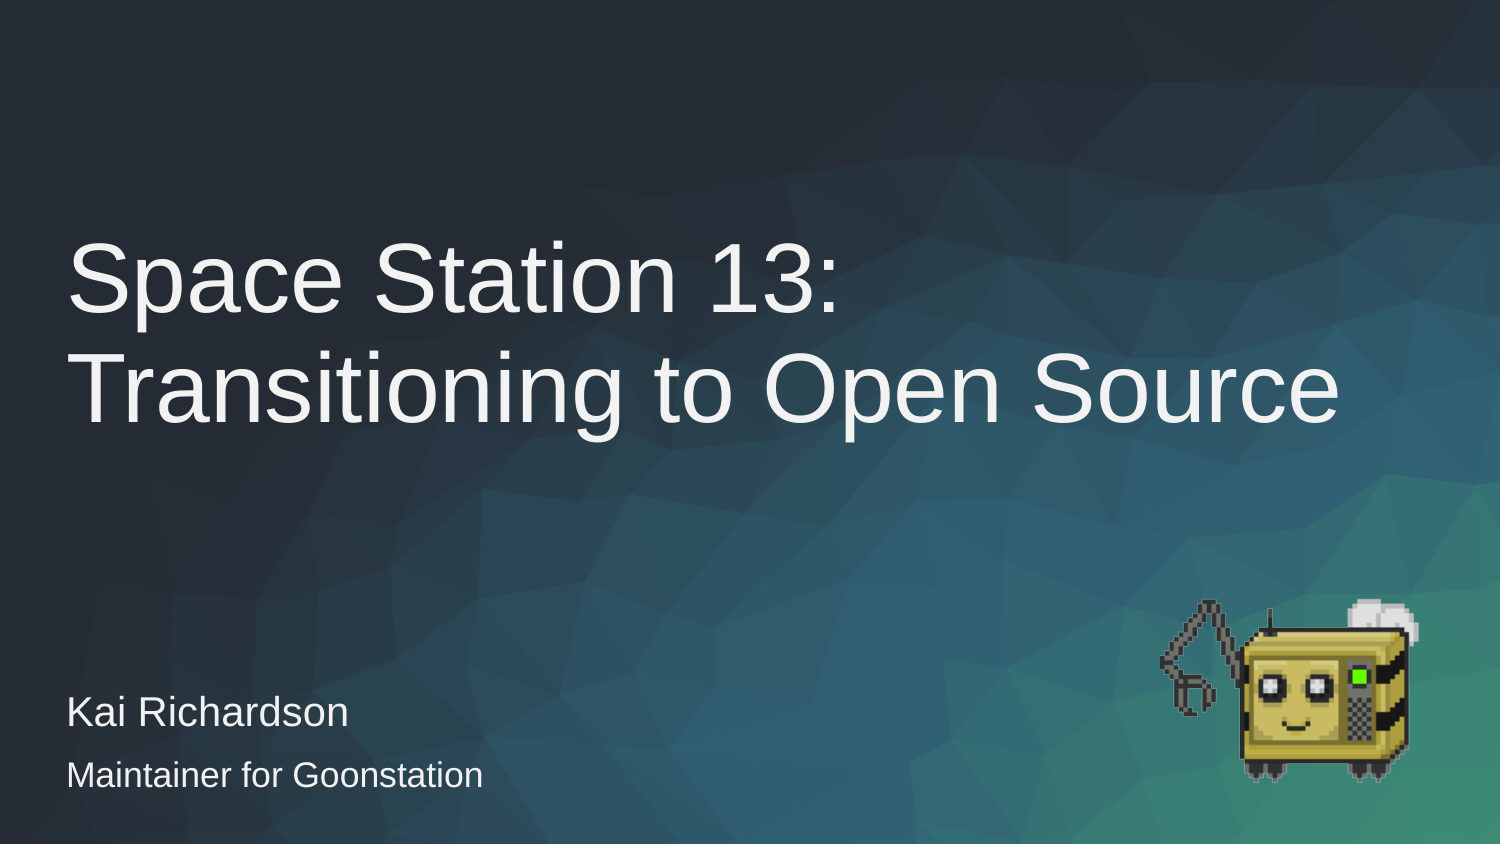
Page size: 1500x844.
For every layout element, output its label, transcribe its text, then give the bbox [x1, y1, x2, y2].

subtitle Kai Richardson Maintainer for Goonstation [51, 650, 552, 815]
picture [0, 0, 1500, 844]
title Space Station 13: Transitioning to Open Source [51, 122, 1449, 459]
